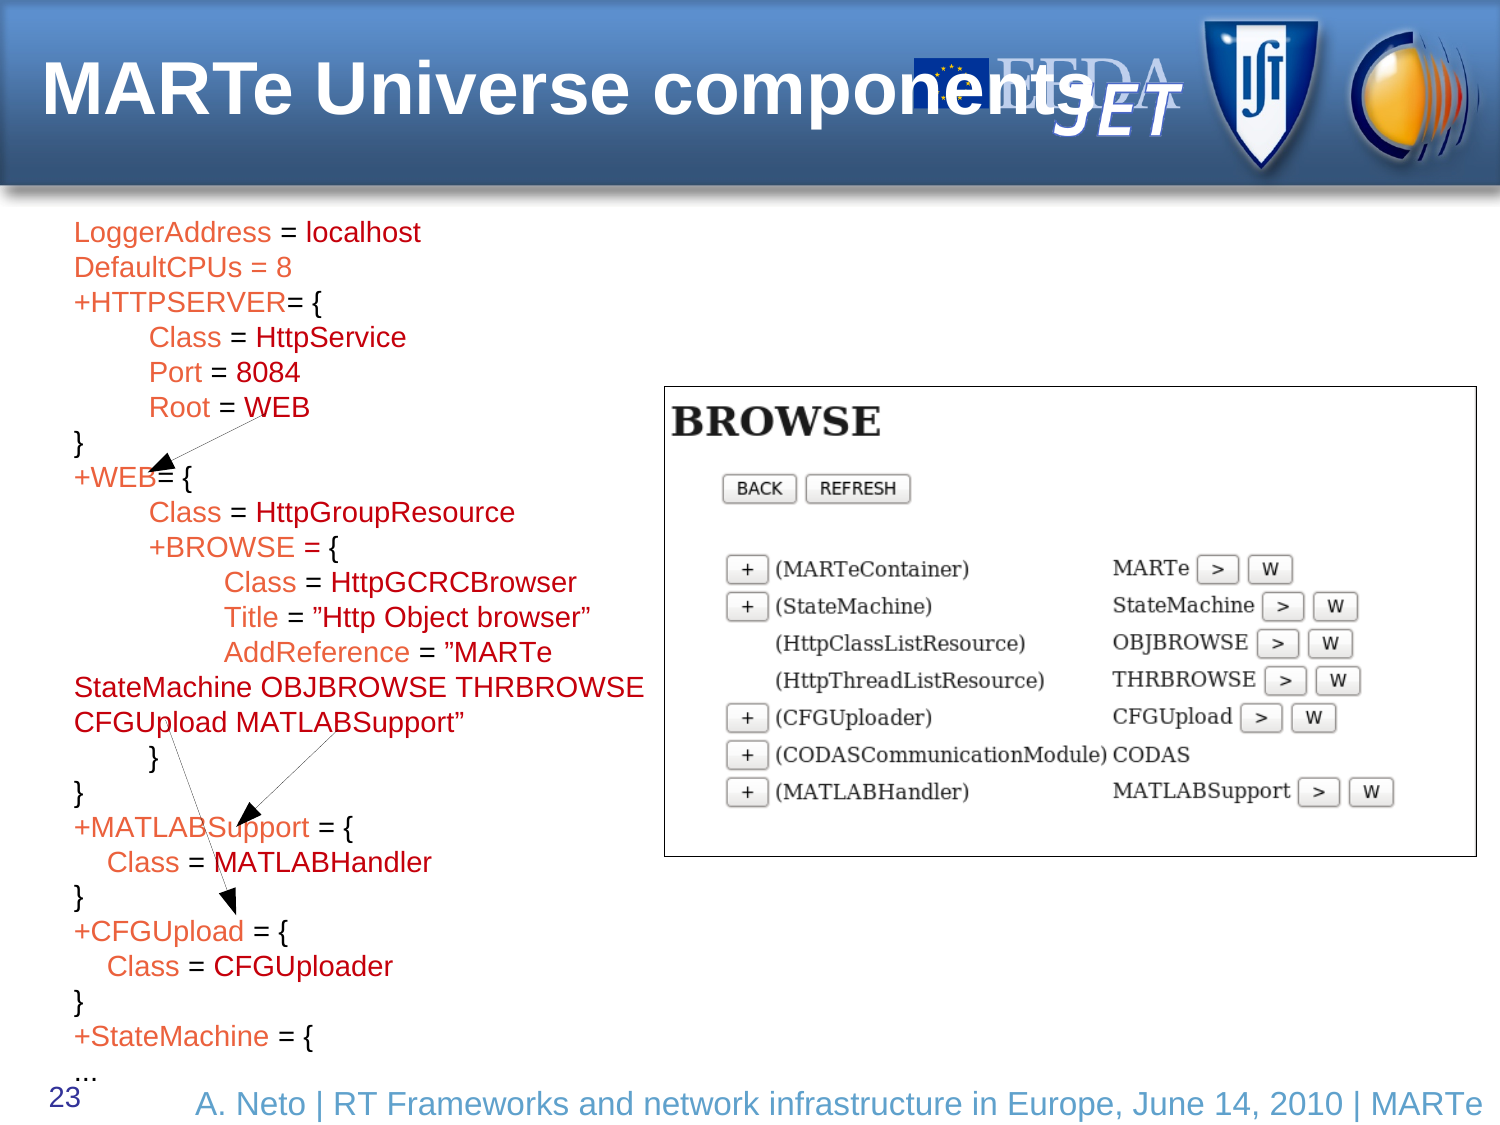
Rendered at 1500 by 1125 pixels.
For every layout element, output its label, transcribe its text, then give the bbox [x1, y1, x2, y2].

picture [0, 0, 1500, 207]
picture [709, 386, 1477, 857]
text_box LoggerAddress = localhost DefaultCPUs = 8 +HTTPSERVER= { Class = HttpService Port = 8084 Root = WEB } +WEB= { Class = HttpGroupResource +BROWSE = { Class = HttpGCRCBrowser Title = ”Http Object browser” AddReference = ”MARTe StateMachine OBJBROWSE THRBROWSE CFGUpload MATLABSupport” } } +MATLABSupport = { Class = MATLABHandler } +CFGUpload = { Class = CFGUploader } +StateMachine = { ... [59, 206, 709, 1125]
title MARTe Universe components [41, 0, 1128, 180]
